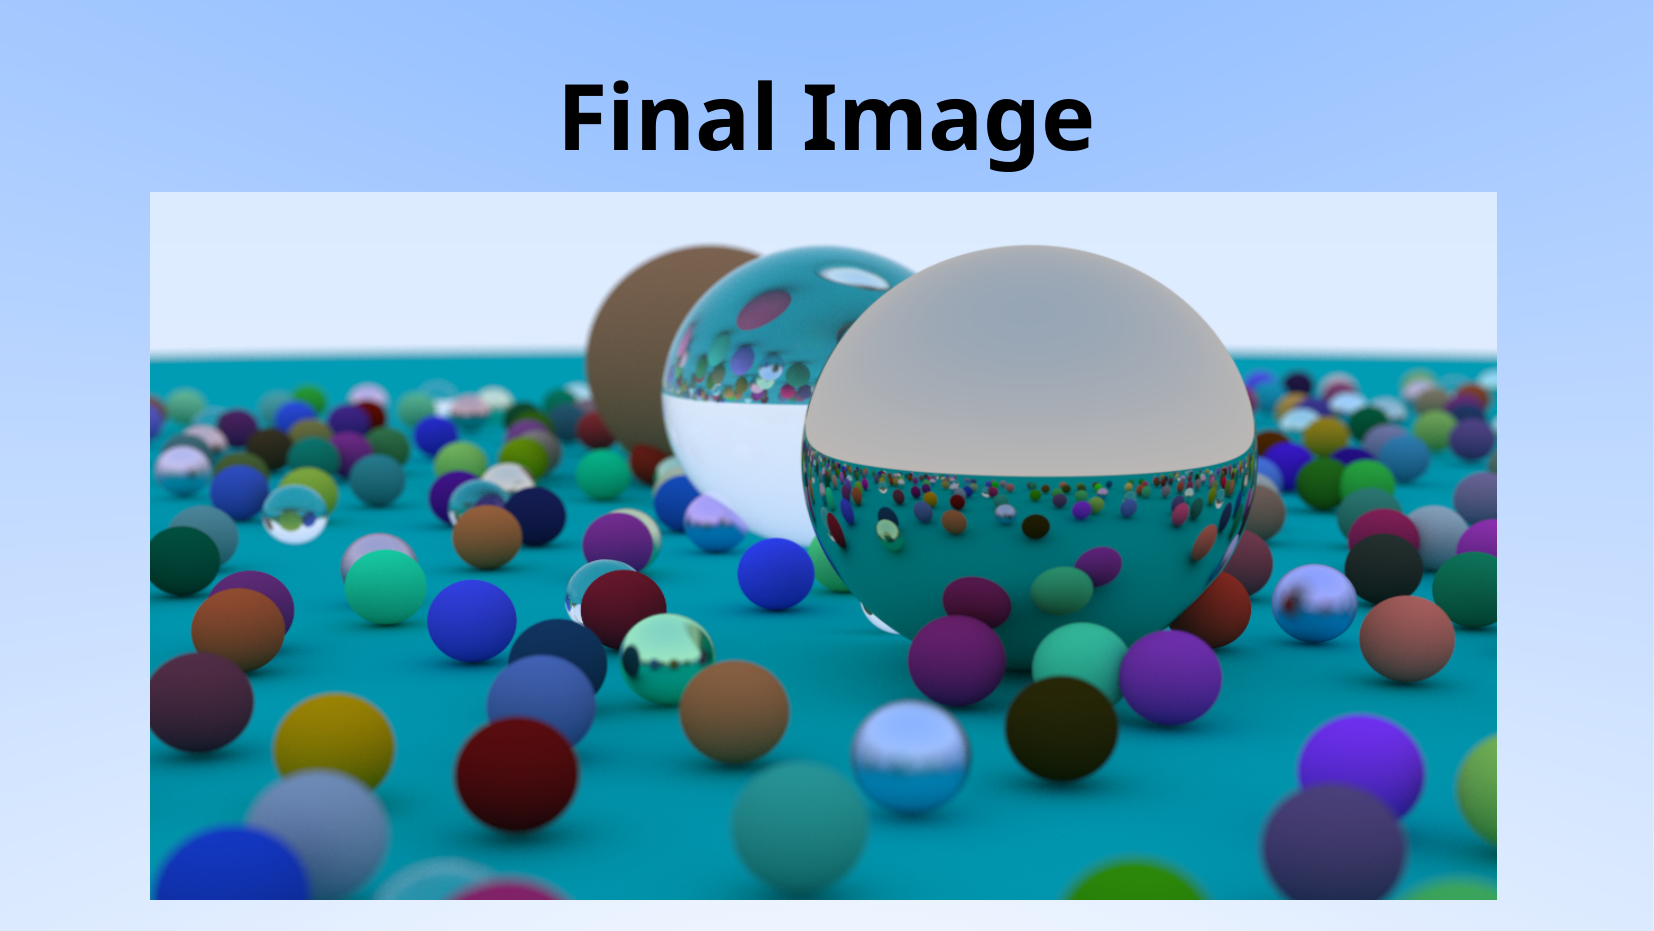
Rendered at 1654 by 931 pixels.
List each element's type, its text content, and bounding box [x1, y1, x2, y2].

title Final Image [82, 37, 1571, 193]
picture [0, 0, 1654, 931]
